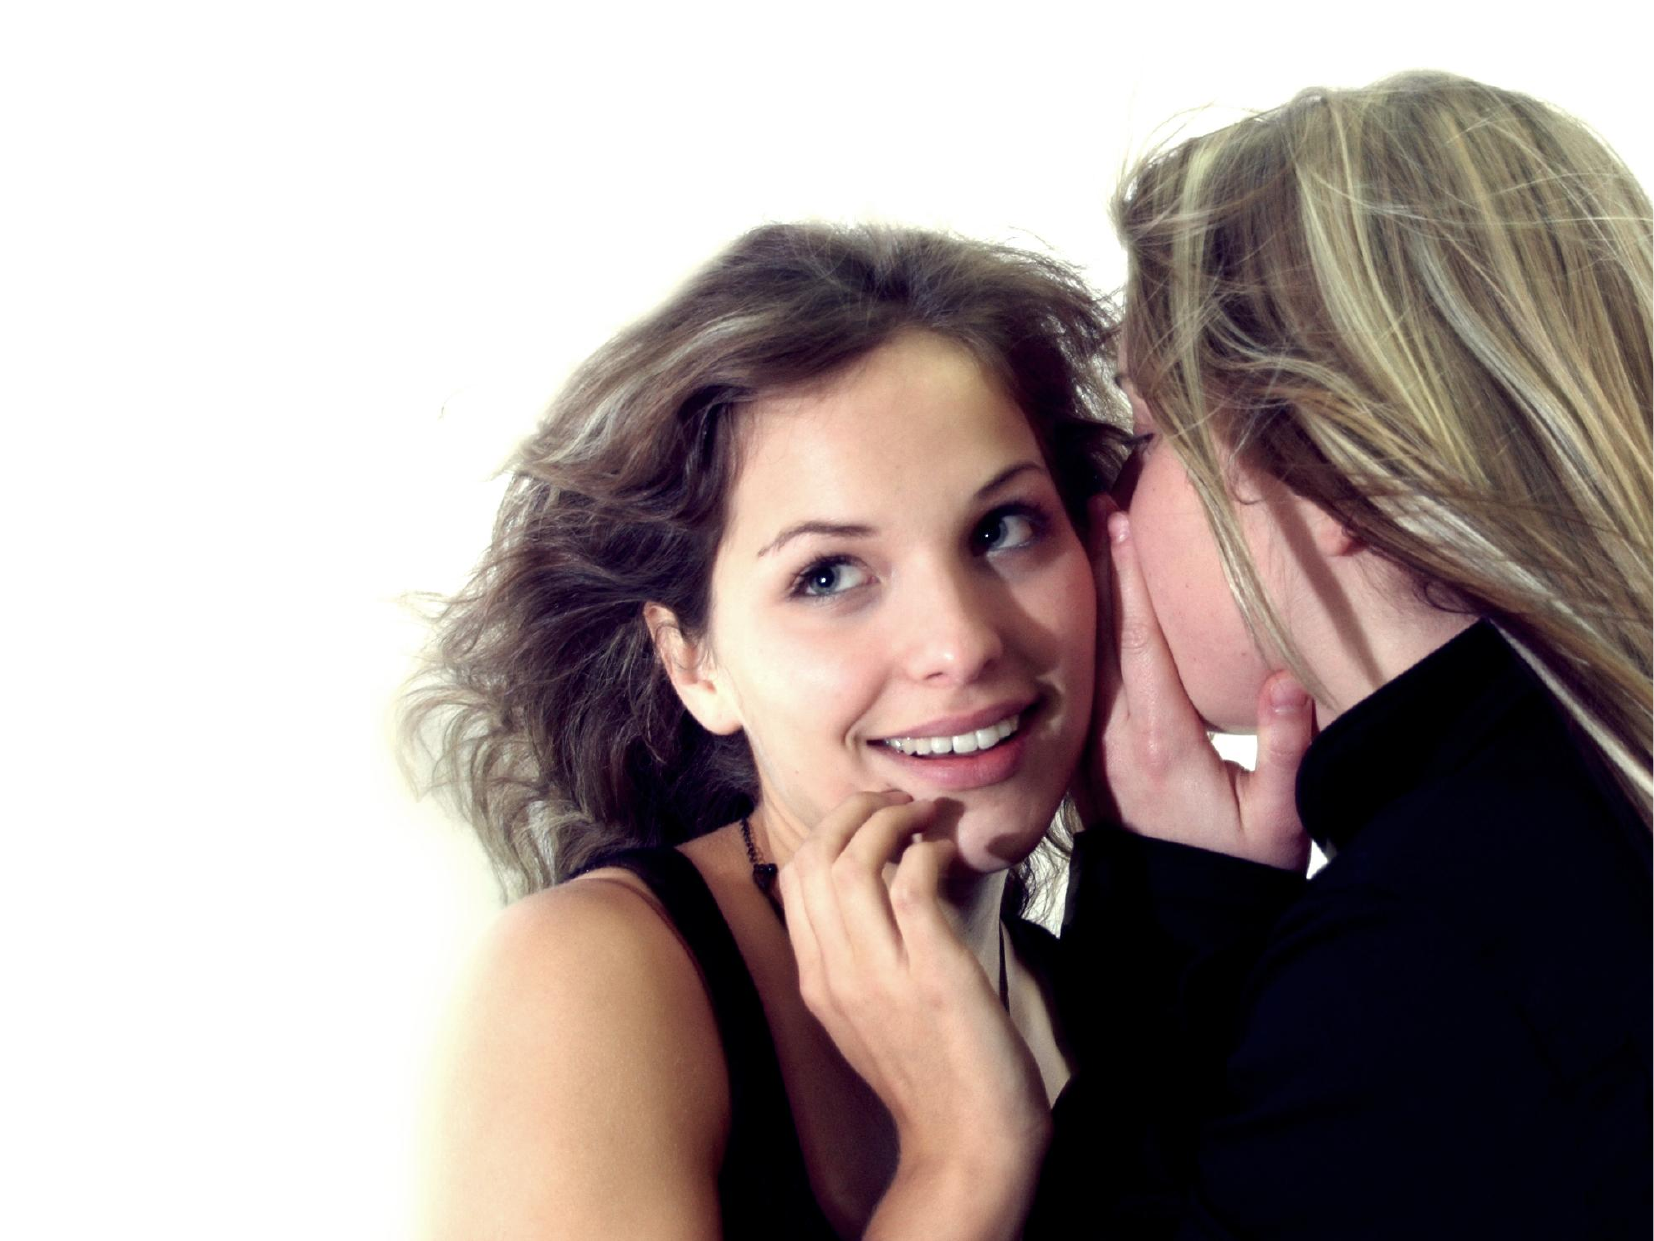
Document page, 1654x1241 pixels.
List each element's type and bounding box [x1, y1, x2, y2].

picture [370, 0, 1654, 1241]
